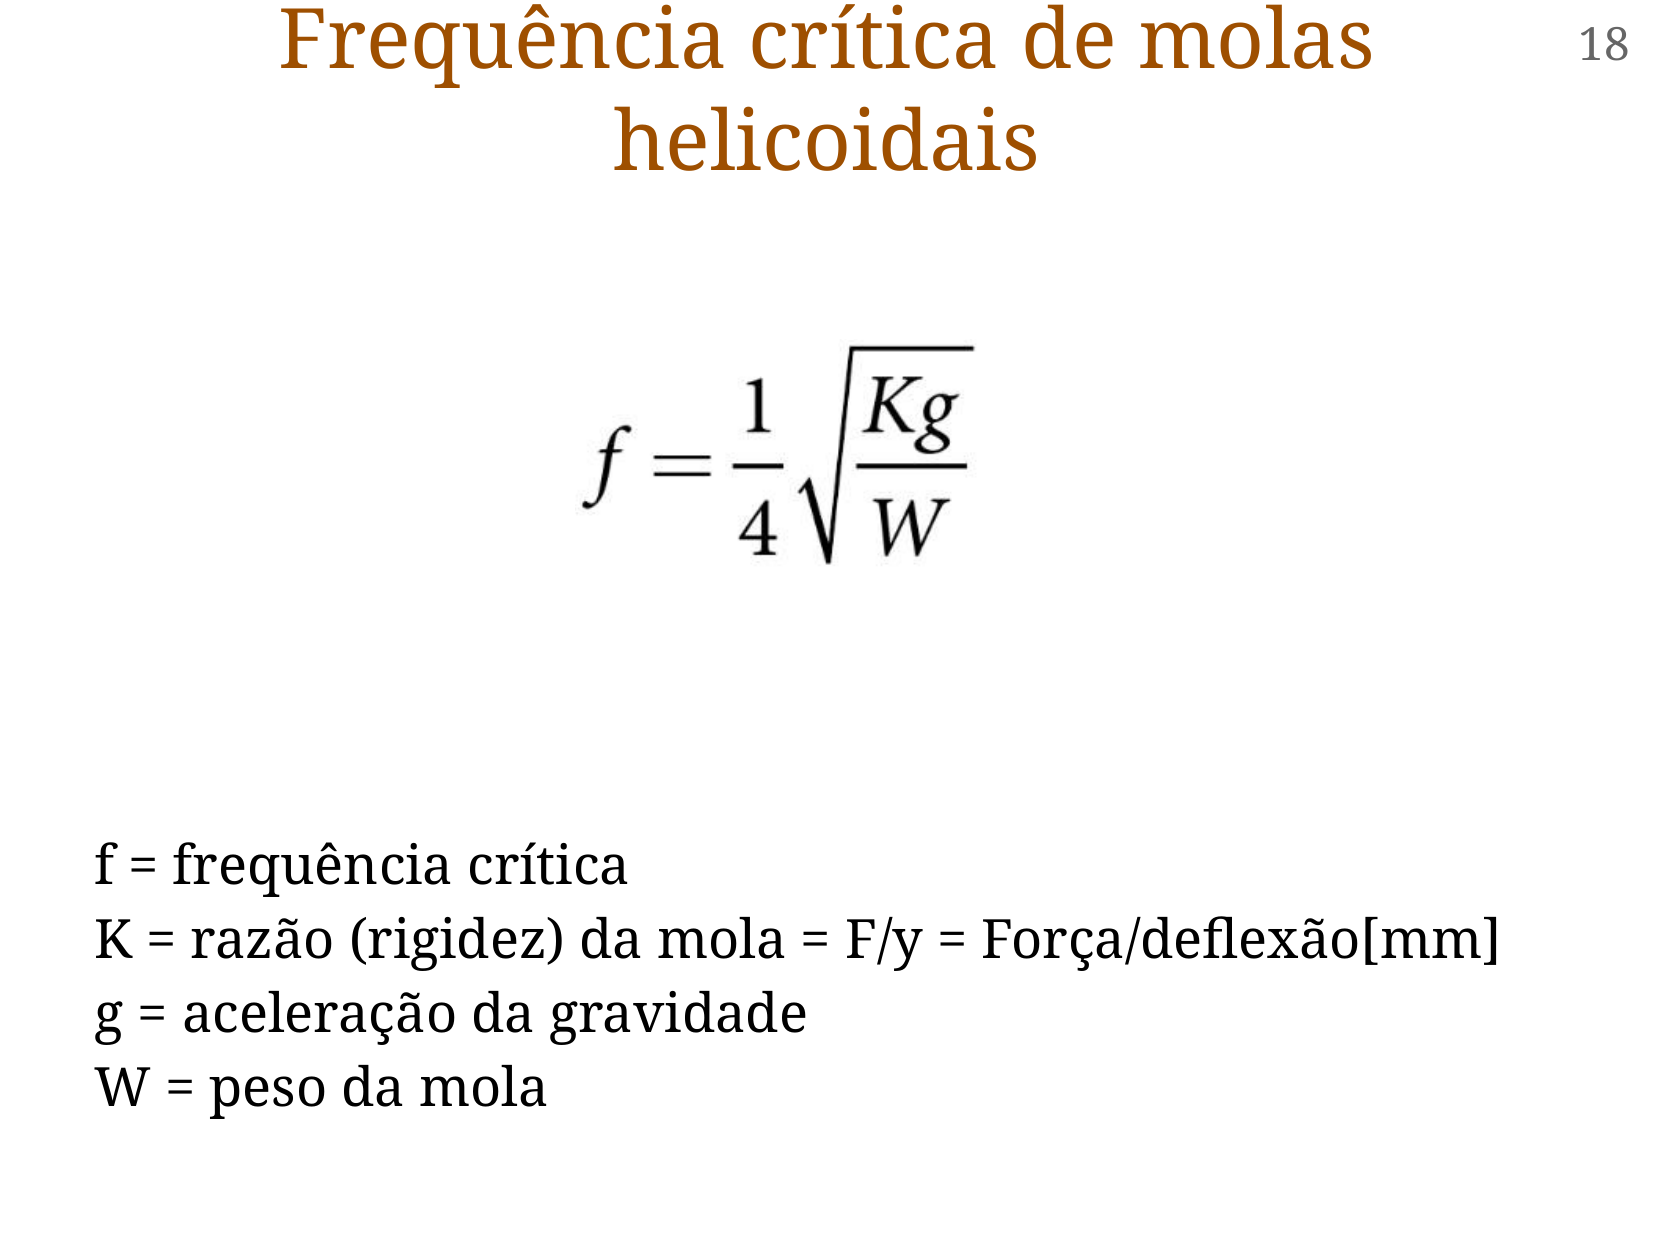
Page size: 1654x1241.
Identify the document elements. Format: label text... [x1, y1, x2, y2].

picture [575, 339, 983, 571]
title Frequência crítica de molas helicoidais [59, 0, 1595, 191]
list f = frequência crítica K = razão (rigidez) da mola = F/y = Força/deflexão[mm] g = aceleração da gravidade W = peso da mola [59, 826, 1595, 1211]
